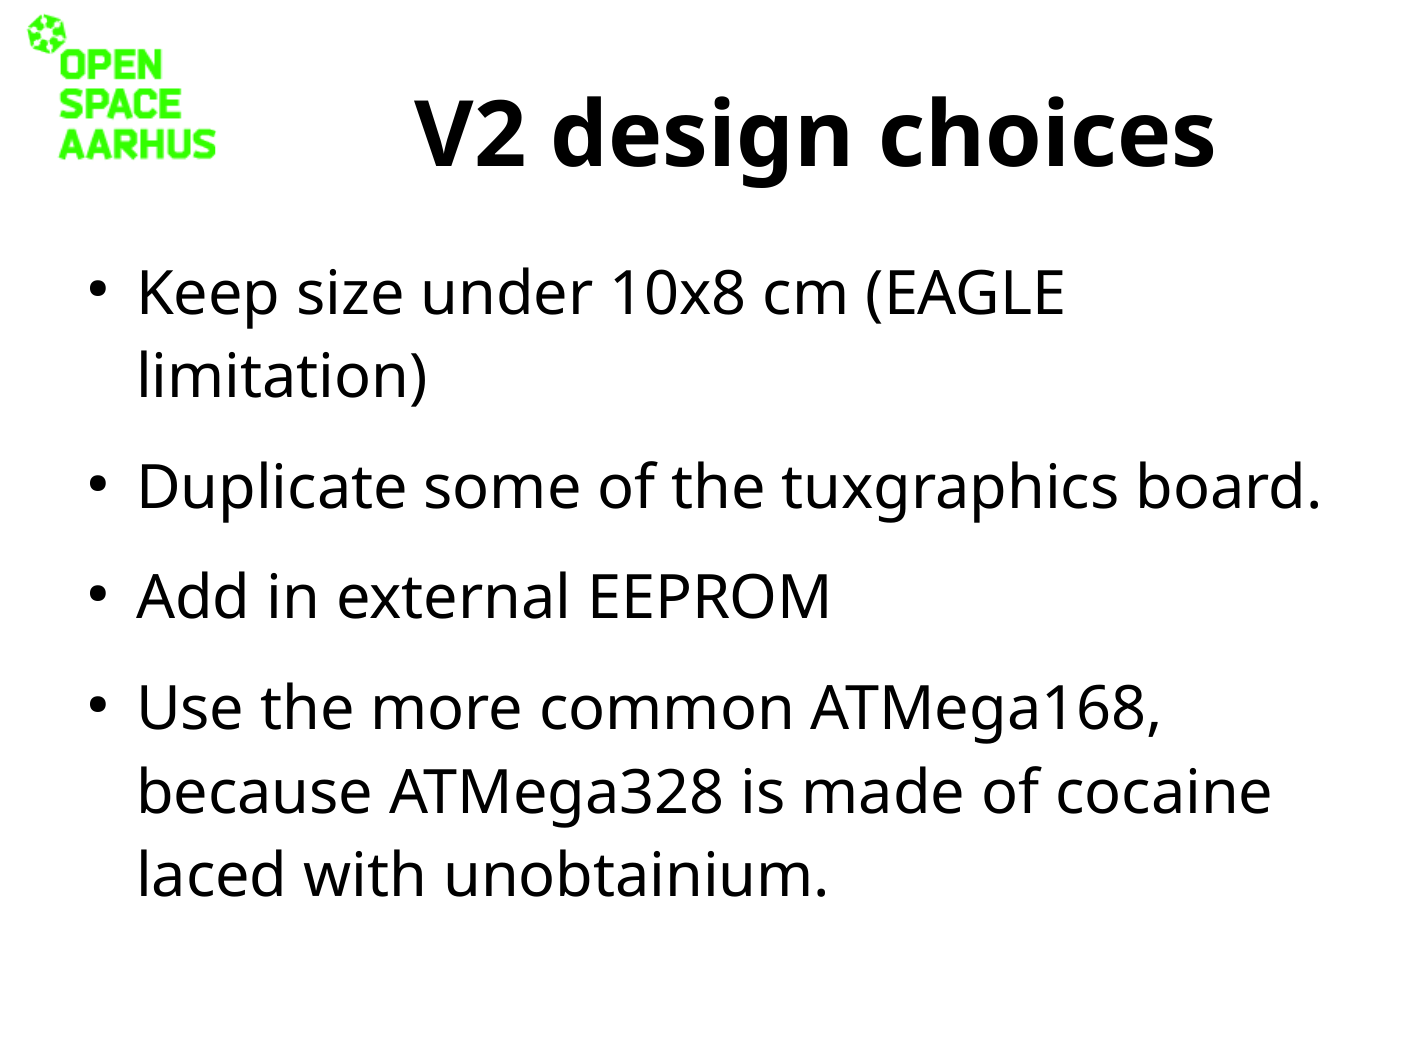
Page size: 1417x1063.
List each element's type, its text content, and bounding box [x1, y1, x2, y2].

picture [0, 0, 344, 188]
title V2 design choices [286, 42, 1346, 220]
list Keep size under 10x8 cm (EAGLE limitation) Duplicate some of the tuxgraphics board. Add in external EEPROM Use the more common ATMega168, because ATMega328 is made of cocaine laced with unobtainium. [70, 248, 1346, 950]
